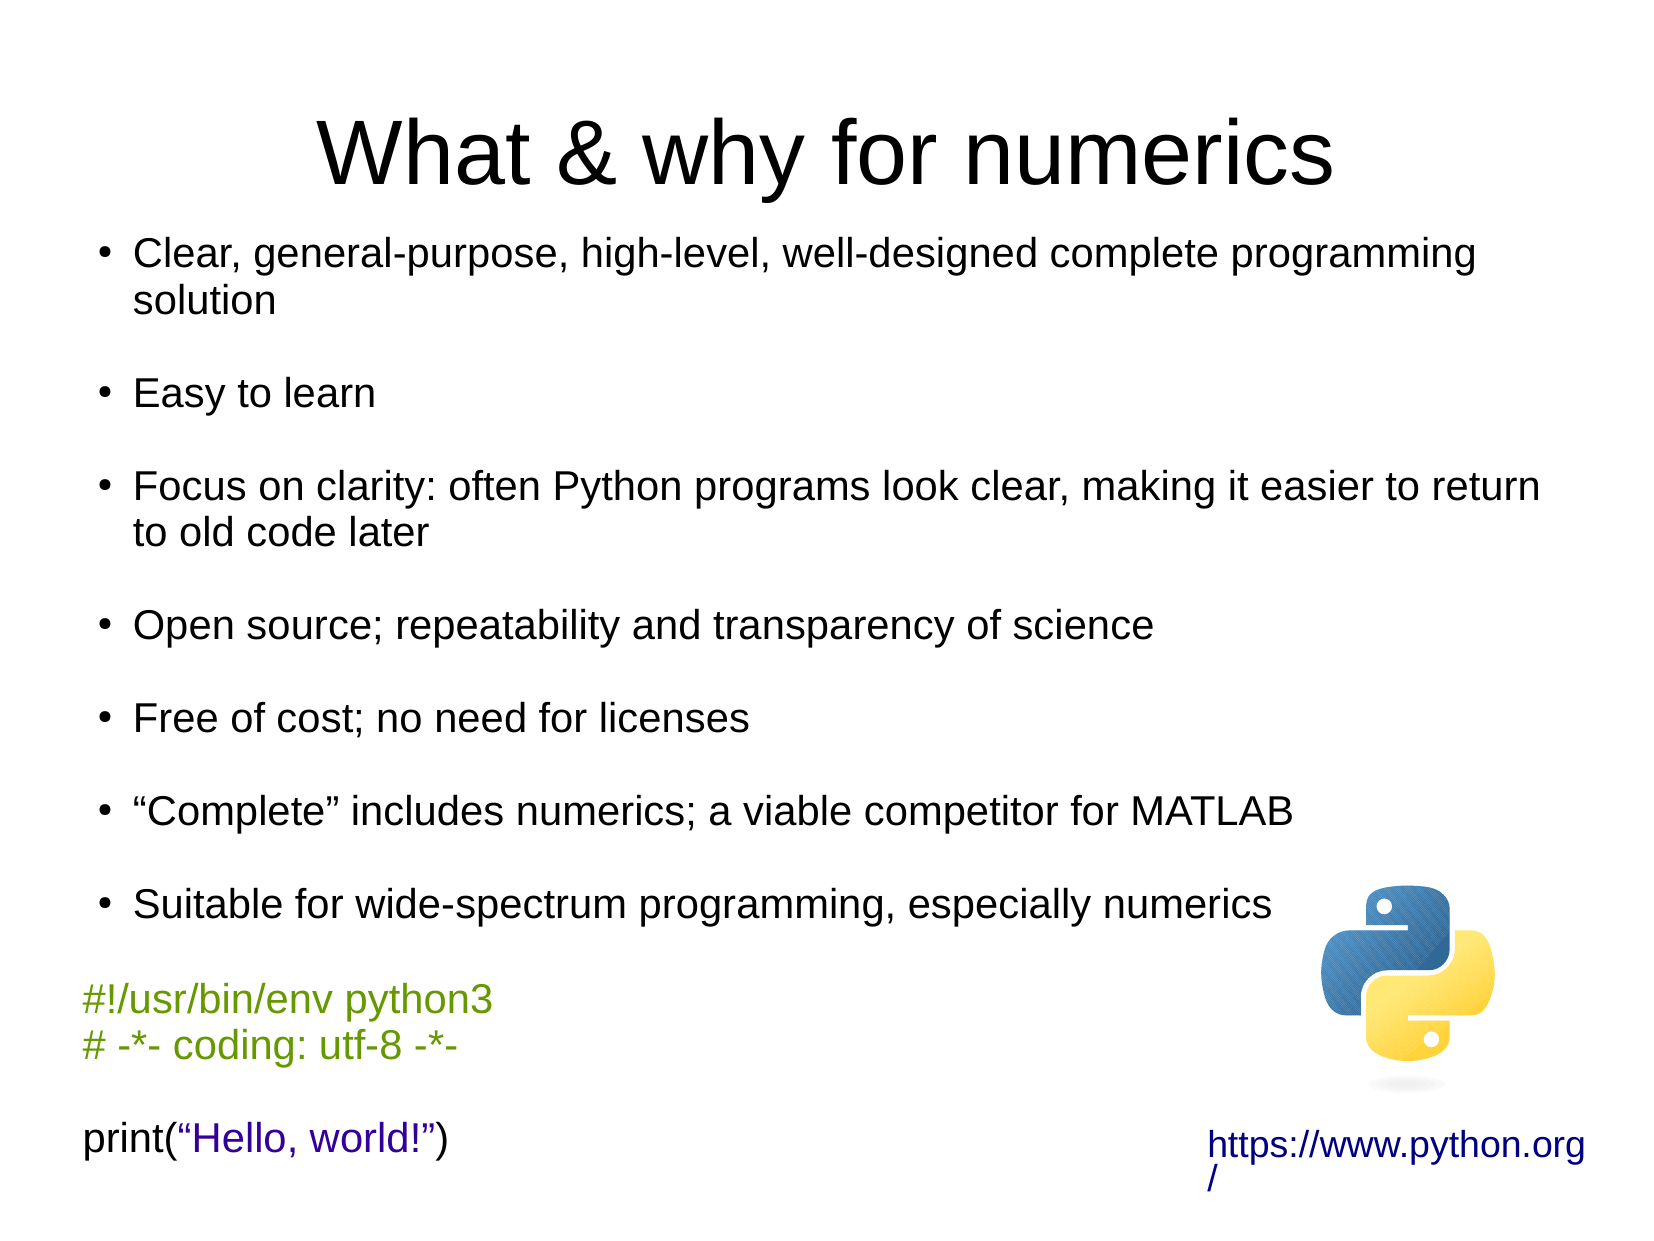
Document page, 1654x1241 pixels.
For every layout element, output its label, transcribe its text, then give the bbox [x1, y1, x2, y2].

title What & why for numerics [82, 49, 1571, 257]
picture [1321, 885, 1507, 1111]
text_box Clear, general-purpose, high-level, well-designed complete programming solution Easy to learn Focus on clarity: often Python programs look clear, making it easier to return to old code later Open source; repeatability and transparency of science Free of cost; no need for licenses “Complete” includes numerics; a viable competitor for MATLAB Suitable for wide-spectrum programming, especially numerics [82, 222, 1561, 999]
text_box https://www.python.org/ [1192, 1116, 1612, 1174]
text_box #!/usr/bin/env python3 # -*- coding: utf-8 -*- print(“Hello, world!”) [67, 968, 1186, 1175]
